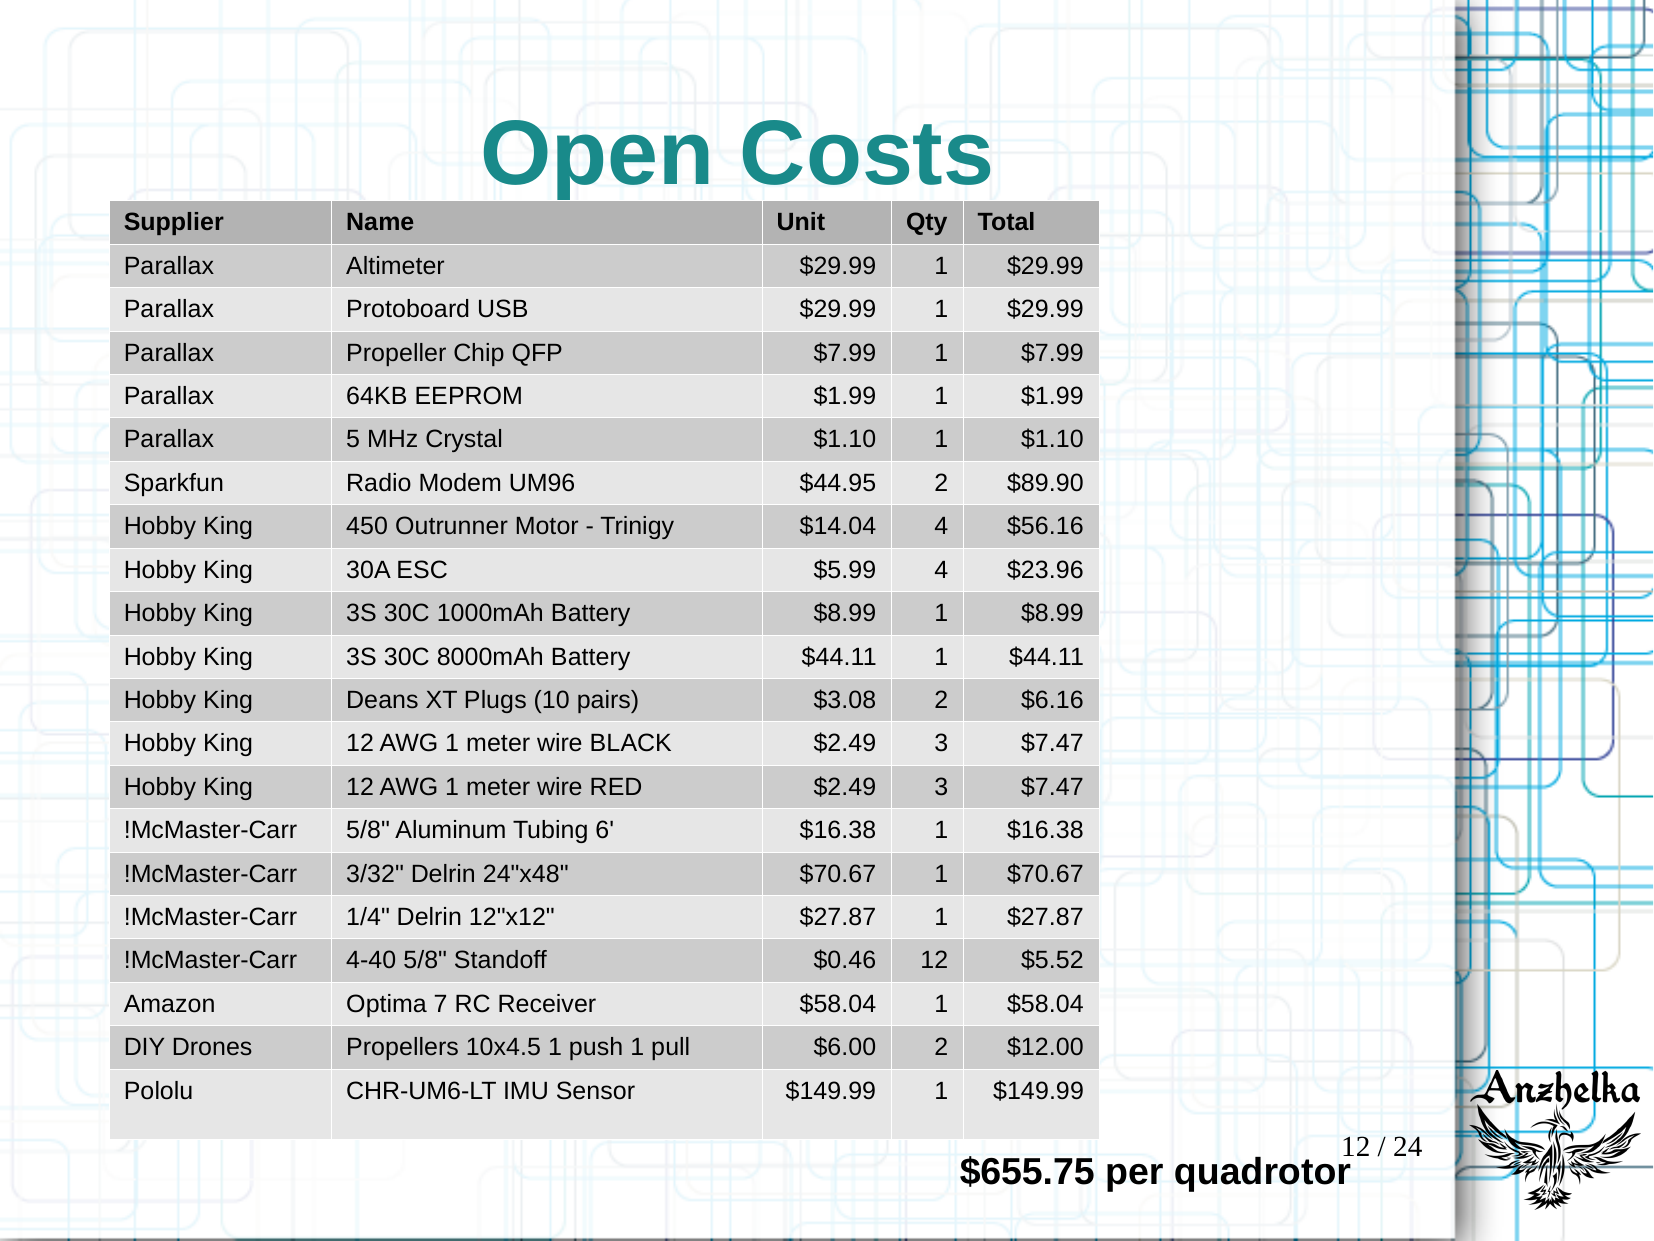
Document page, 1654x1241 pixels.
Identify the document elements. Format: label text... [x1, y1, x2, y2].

table_cell 1 [892, 853, 963, 895]
table_cell $3.08 [763, 679, 891, 721]
table_cell !McMaster-Carr [110, 939, 331, 982]
table_cell 1 [892, 245, 963, 287]
table_cell $44.11 [964, 636, 1099, 678]
table_cell 2 [892, 1026, 963, 1069]
table_cell 4 [892, 549, 963, 591]
table_cell $5.99 [763, 549, 891, 591]
table_cell $23.96 [964, 549, 1099, 591]
table_cell Radio Modem UM96 [332, 462, 762, 504]
table_cell 30A ESC [332, 549, 762, 591]
table_cell 3/32" Delrin 24"x48" [332, 853, 762, 895]
table_cell DIY Drones [110, 1026, 331, 1069]
table_cell 1/4" Delrin 12"x12" [332, 896, 762, 938]
table_cell 4-40 5/8" Standoff [332, 939, 762, 982]
table_cell 1 [892, 1070, 963, 1139]
table_cell 64KB EEPROM [332, 375, 762, 417]
table_cell Sparkfun [110, 462, 331, 504]
table_cell $1.10 [964, 418, 1099, 461]
table_cell Hobby King [110, 505, 331, 548]
table_cell 5 MHz Crystal [332, 418, 762, 461]
table_cell Propellers 10x4.5 1 push 1 pull [332, 1026, 762, 1069]
table_cell $70.67 [763, 853, 891, 895]
table_cell Amazon [110, 983, 331, 1025]
table_cell $27.87 [763, 896, 891, 938]
title Open Costs [58, 49, 1417, 257]
table_cell $7.47 [964, 766, 1099, 808]
table_cell Parallax [110, 375, 331, 417]
table_cell $12.00 [964, 1026, 1099, 1069]
table_cell $2.49 [763, 766, 891, 808]
table_cell $27.87 [964, 896, 1099, 938]
text_box $655.75 per quadrotor [945, 1143, 1381, 1201]
table_cell !McMaster-Carr [110, 853, 331, 895]
table_cell 1 [892, 592, 963, 635]
table_cell $70.67 [964, 853, 1099, 895]
table_cell $16.38 [964, 809, 1099, 852]
table_cell $89.90 [964, 462, 1099, 504]
table_header Unit [763, 201, 891, 244]
table_cell 1 [892, 896, 963, 938]
table_cell $29.99 [964, 245, 1099, 287]
table_cell 3S 30C 8000mAh Battery [332, 636, 762, 678]
table_cell $1.99 [763, 375, 891, 417]
table_cell Hobby King [110, 766, 331, 808]
table_cell 4 [892, 505, 963, 548]
table_cell 1 [892, 809, 963, 852]
table_cell $16.38 [763, 809, 891, 852]
table_cell Parallax [110, 332, 331, 374]
table_cell Hobby King [110, 592, 331, 635]
table_cell 1 [892, 375, 963, 417]
table_cell Hobby King [110, 549, 331, 591]
table_cell $1.10 [763, 418, 891, 461]
table_cell 3S 30C 1000mAh Battery [332, 592, 762, 635]
table_cell $149.99 [763, 1070, 891, 1139]
table_cell 3 [892, 722, 963, 765]
table_cell 12 AWG 1 meter wire RED [332, 766, 762, 808]
table_cell 450 Outrunner Motor - Trinigy [332, 505, 762, 548]
table_cell !McMaster-Carr [110, 896, 331, 938]
table_cell Hobby King [110, 636, 331, 678]
table_cell Hobby King [110, 722, 331, 765]
table_cell $0.46 [763, 939, 891, 982]
table_cell Deans XT Plugs (10 pairs) [332, 679, 762, 721]
table_cell Protoboard USB [332, 288, 762, 331]
table_cell $44.11 [763, 636, 891, 678]
table_cell 1 [892, 418, 963, 461]
table_cell Propeller Chip QFP [332, 332, 762, 374]
table_cell $56.16 [964, 505, 1099, 548]
table_cell 2 [892, 679, 963, 721]
table_cell $7.99 [964, 332, 1099, 374]
table_cell !McMaster-Carr [110, 809, 331, 852]
table_cell Altimeter [332, 245, 762, 287]
table_header Total [964, 201, 1099, 244]
table_cell $2.49 [763, 722, 891, 765]
table_cell 12 [892, 939, 963, 982]
table_cell 3 [892, 766, 963, 808]
table_header Supplier [110, 201, 331, 244]
table_cell $149.99 [964, 1070, 1099, 1139]
table_cell $7.47 [964, 722, 1099, 765]
table_cell $29.99 [763, 288, 891, 331]
table_cell $6.16 [964, 679, 1099, 721]
table_cell $29.99 [964, 288, 1099, 331]
table_cell $5.52 [964, 939, 1099, 982]
table_cell 1 [892, 636, 963, 678]
table_cell 1 [892, 288, 963, 331]
table_cell $44.95 [763, 462, 891, 504]
table_cell $58.04 [763, 983, 891, 1025]
table_cell $6.00 [763, 1026, 891, 1069]
table_cell Pololu [110, 1070, 331, 1139]
table_cell $8.99 [964, 592, 1099, 635]
table_cell CHR-UM6-LT IMU Sensor [332, 1070, 762, 1139]
table_cell 1 [892, 983, 963, 1025]
table_cell Parallax [110, 245, 331, 287]
table_cell $8.99 [763, 592, 891, 635]
table_cell Parallax [110, 288, 331, 331]
table_cell $7.99 [763, 332, 891, 374]
table_cell 12 AWG 1 meter wire BLACK [332, 722, 762, 765]
table_cell Parallax [110, 418, 331, 461]
table_header Name [332, 201, 762, 244]
table_cell Optima 7 RC Receiver [332, 983, 762, 1025]
table_cell 5/8" Aluminum Tubing 6' [332, 809, 762, 852]
table_cell $1.99 [964, 375, 1099, 417]
table_header Qty [892, 201, 963, 244]
table_cell $58.04 [964, 983, 1099, 1025]
table_cell 1 [892, 332, 963, 374]
table_cell Hobby King [110, 679, 331, 721]
table_cell $14.04 [763, 505, 891, 548]
table_cell $29.99 [763, 245, 891, 287]
picture [0, 0, 1654, 1241]
table_cell 2 [892, 462, 963, 504]
